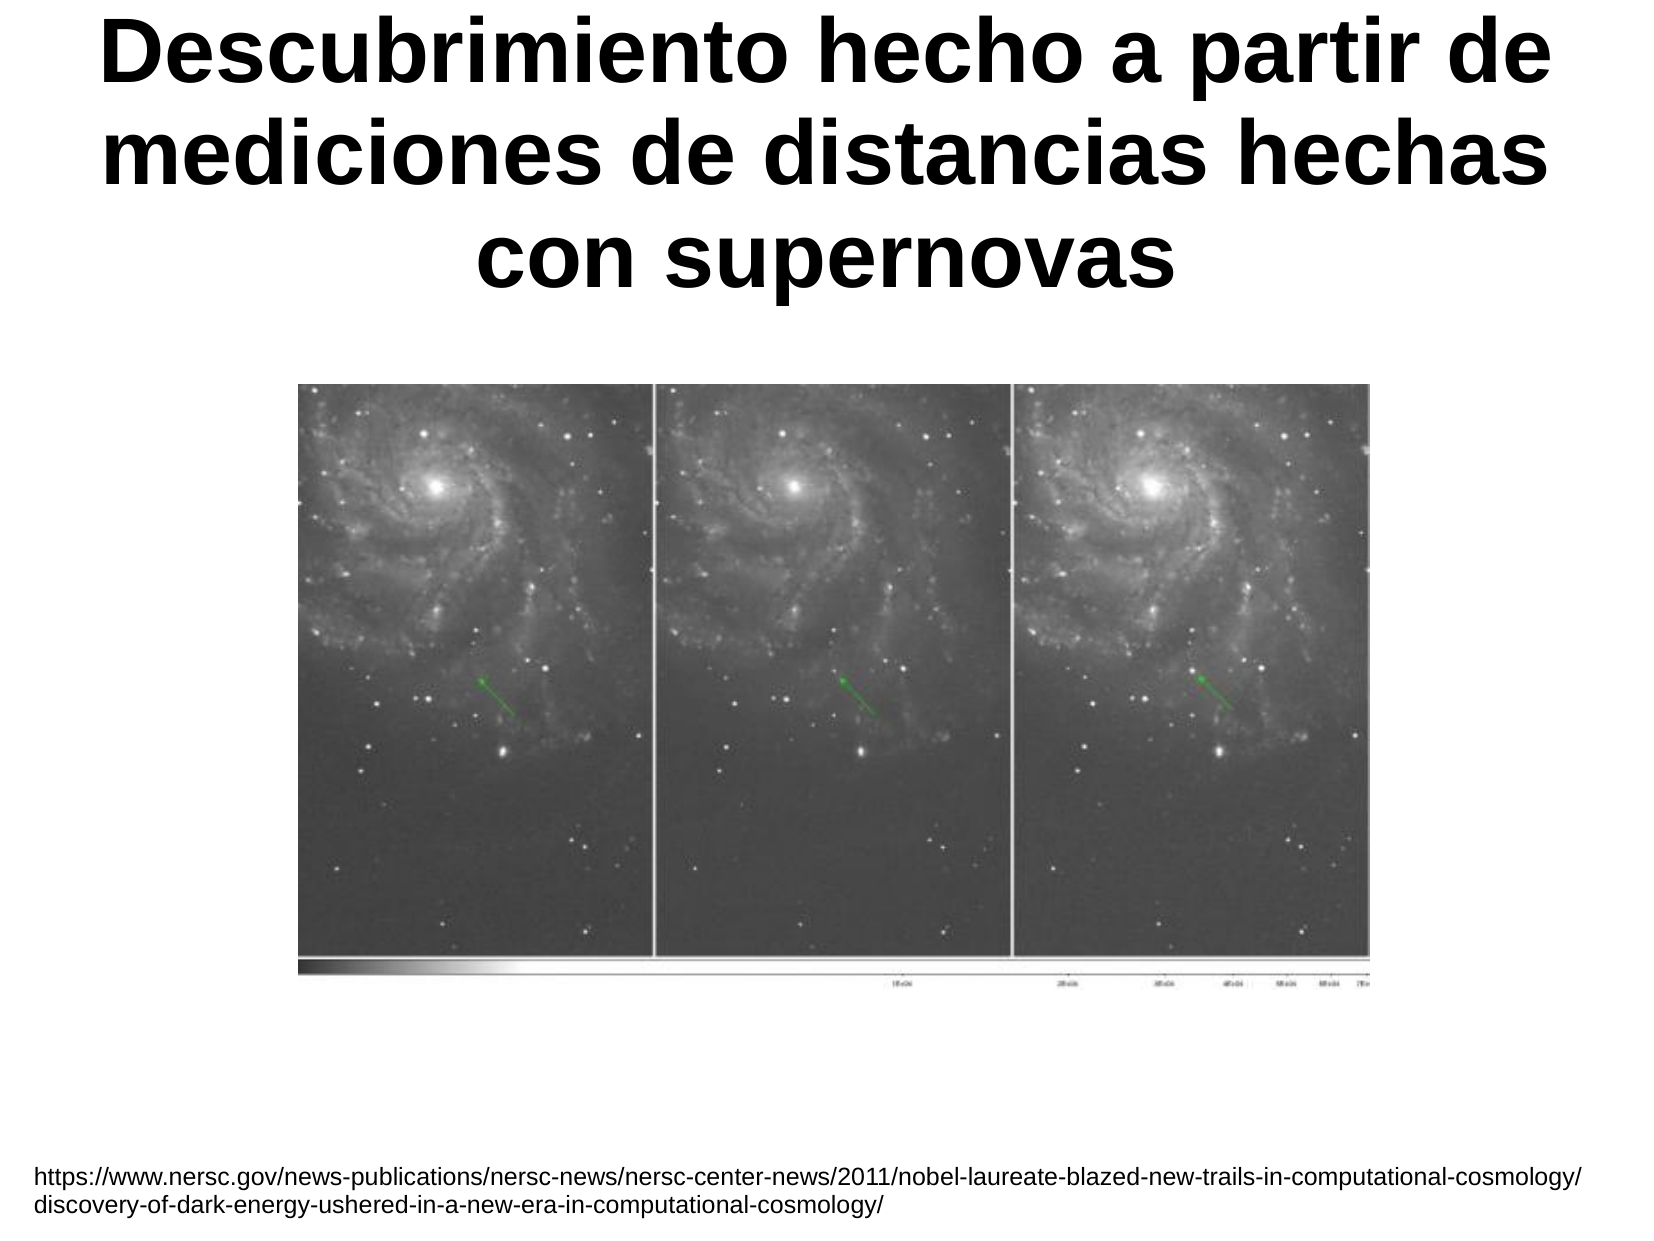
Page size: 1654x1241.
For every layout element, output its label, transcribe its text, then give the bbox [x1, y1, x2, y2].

text_box https://www.nersc.gov/news-publications/nersc-news/nersc-center-news/2011/nobel-laureate-blazed-new-trails-in-computational-cosmology/discovery-of-dark-energy-ushered-in-a-new-era-in-computational-cosmology/ [18, 1155, 1654, 1241]
picture [298, 384, 1370, 991]
title Descubrimiento hecho a partir de mediciones de distancias hechas con supernovas [82, 0, 1571, 308]
